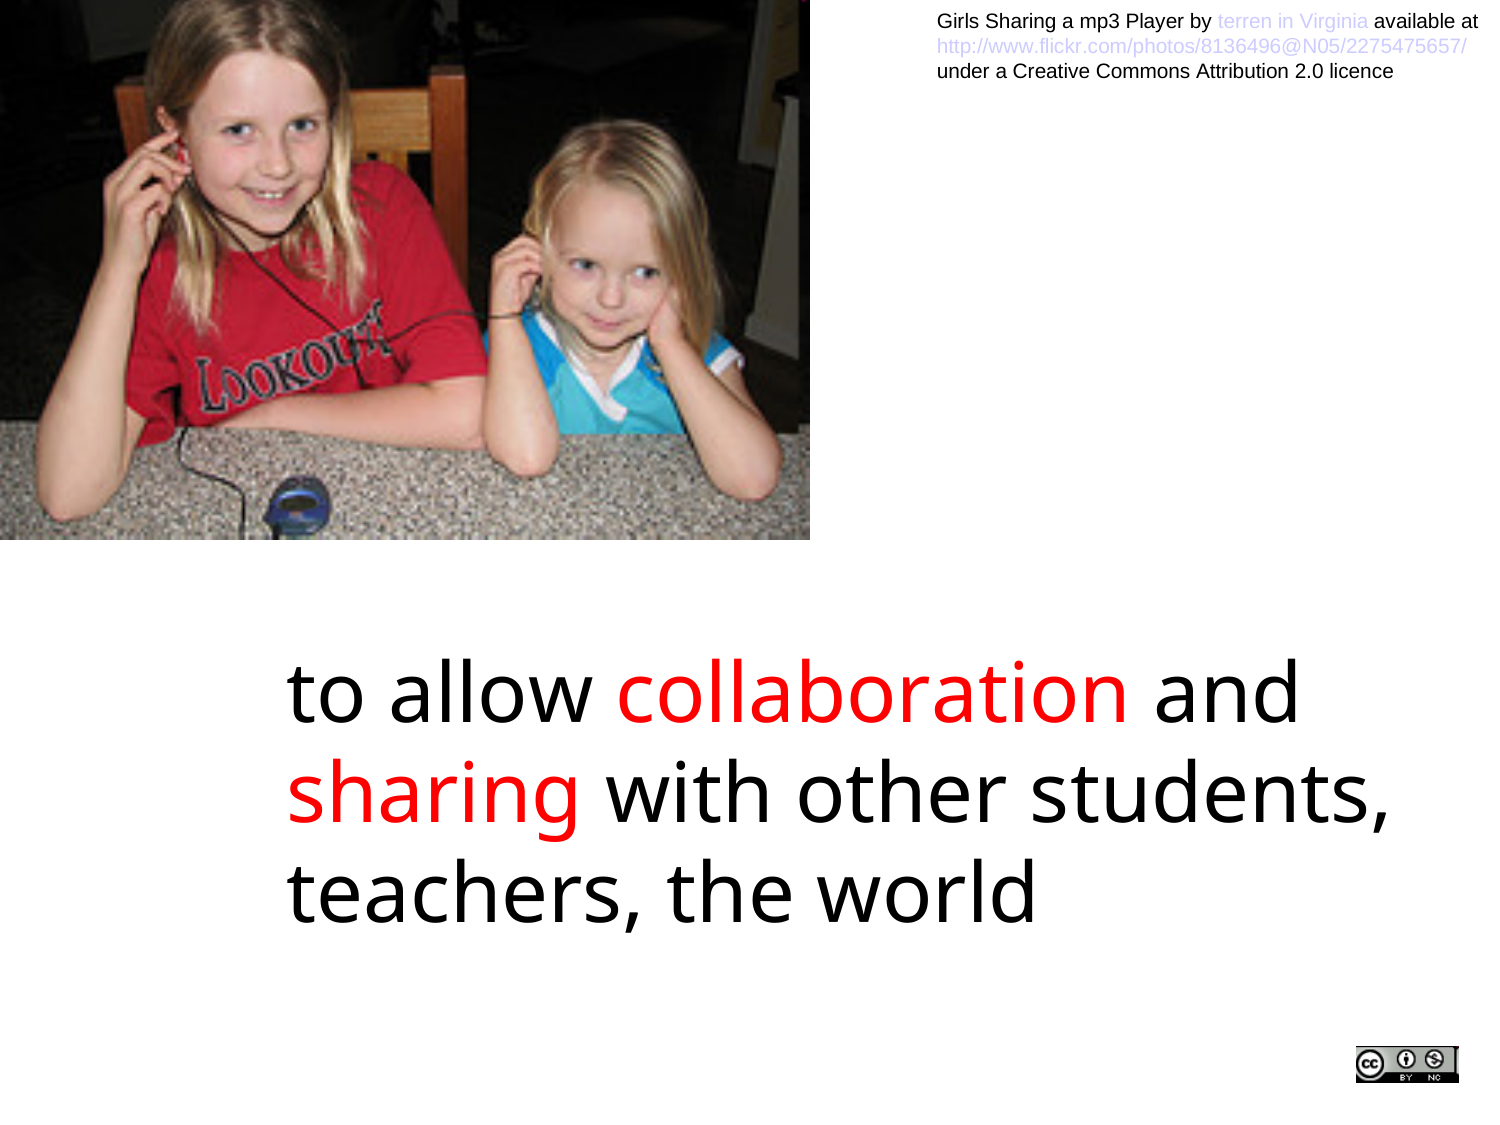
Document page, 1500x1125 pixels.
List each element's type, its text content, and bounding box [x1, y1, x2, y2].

text_box Girls Sharing a mp3 Player by terren in Virginia available at http://www.flickr.com/photos/8136496@N05/2275475657/ under a Creative Commons Attribution 2.0 licence [922, 0, 1500, 116]
list to allow collaboration and sharing with other students, teachers, the world [271, 631, 1495, 1052]
picture [1356, 1046, 1459, 1083]
picture [0, 0, 810, 540]
